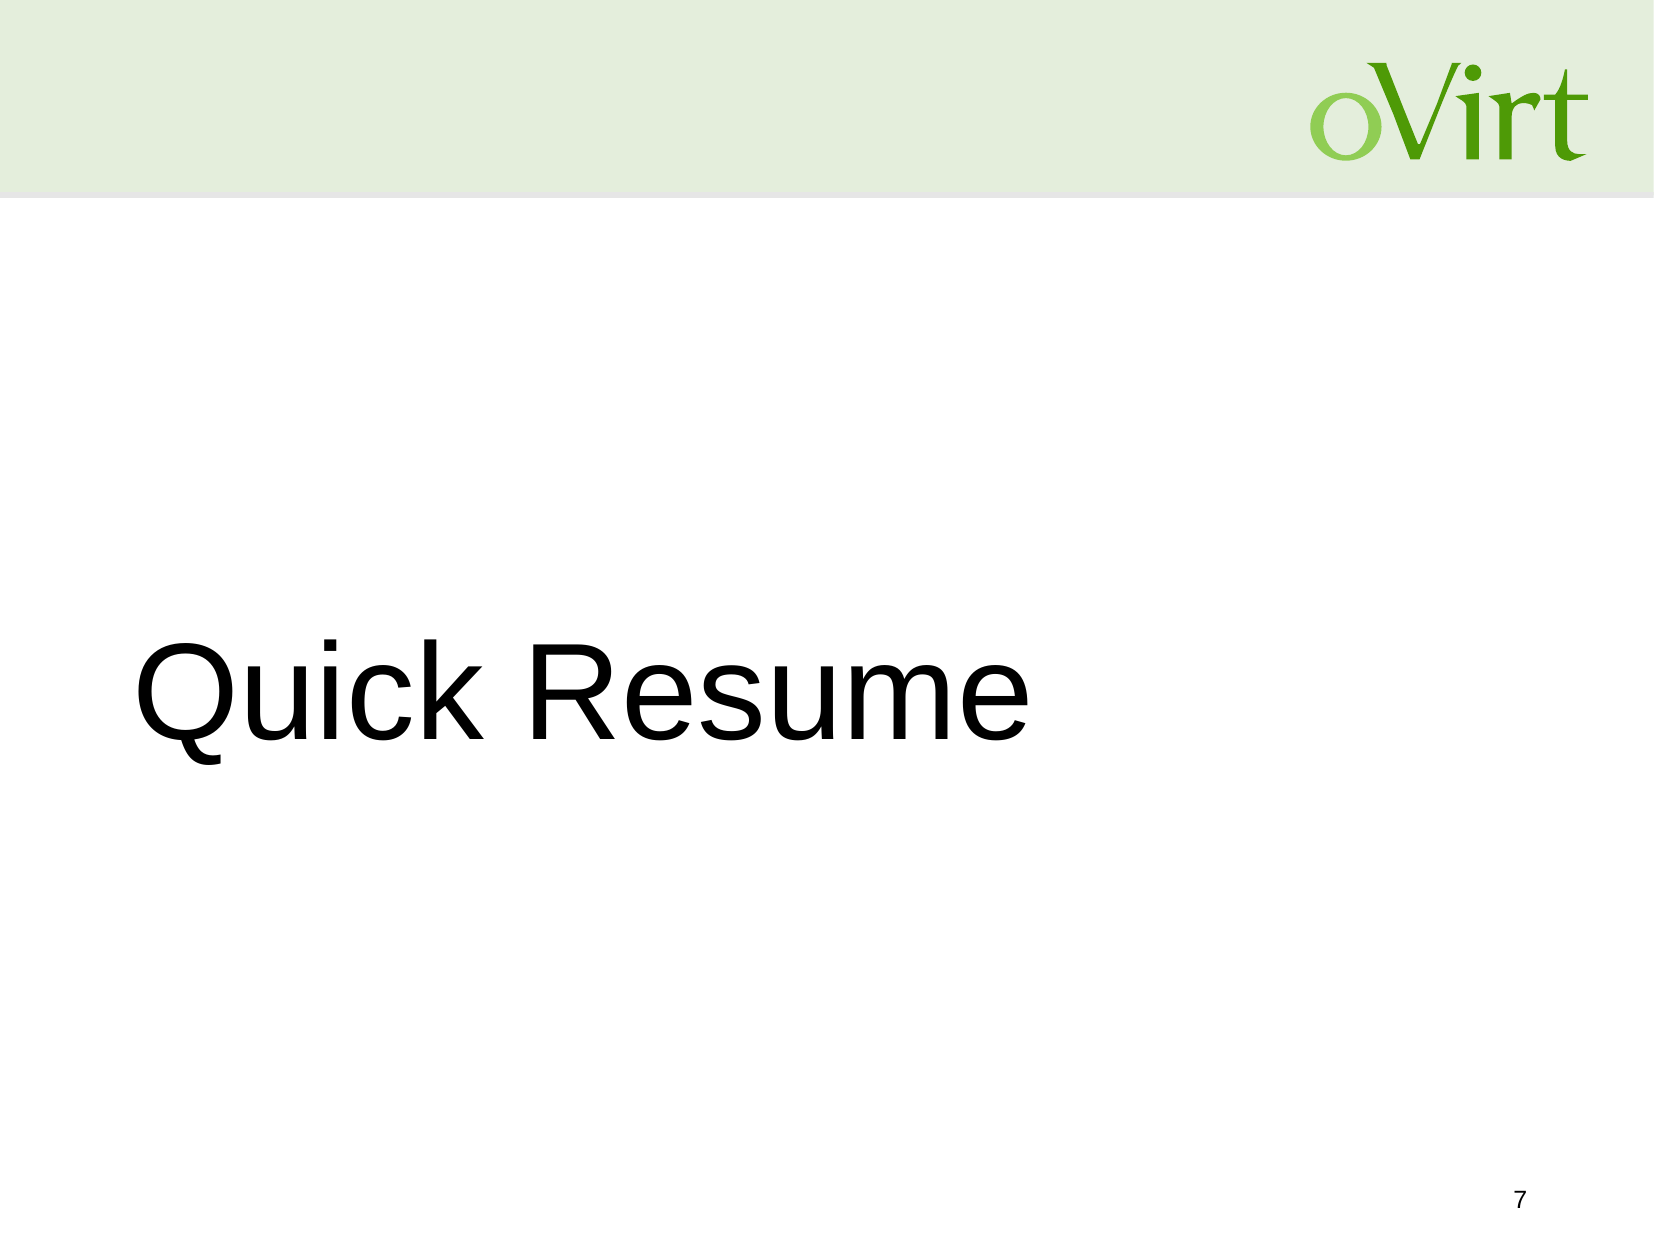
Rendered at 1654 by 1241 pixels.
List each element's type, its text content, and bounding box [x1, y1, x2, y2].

list Quick Resume [68, 615, 1201, 976]
